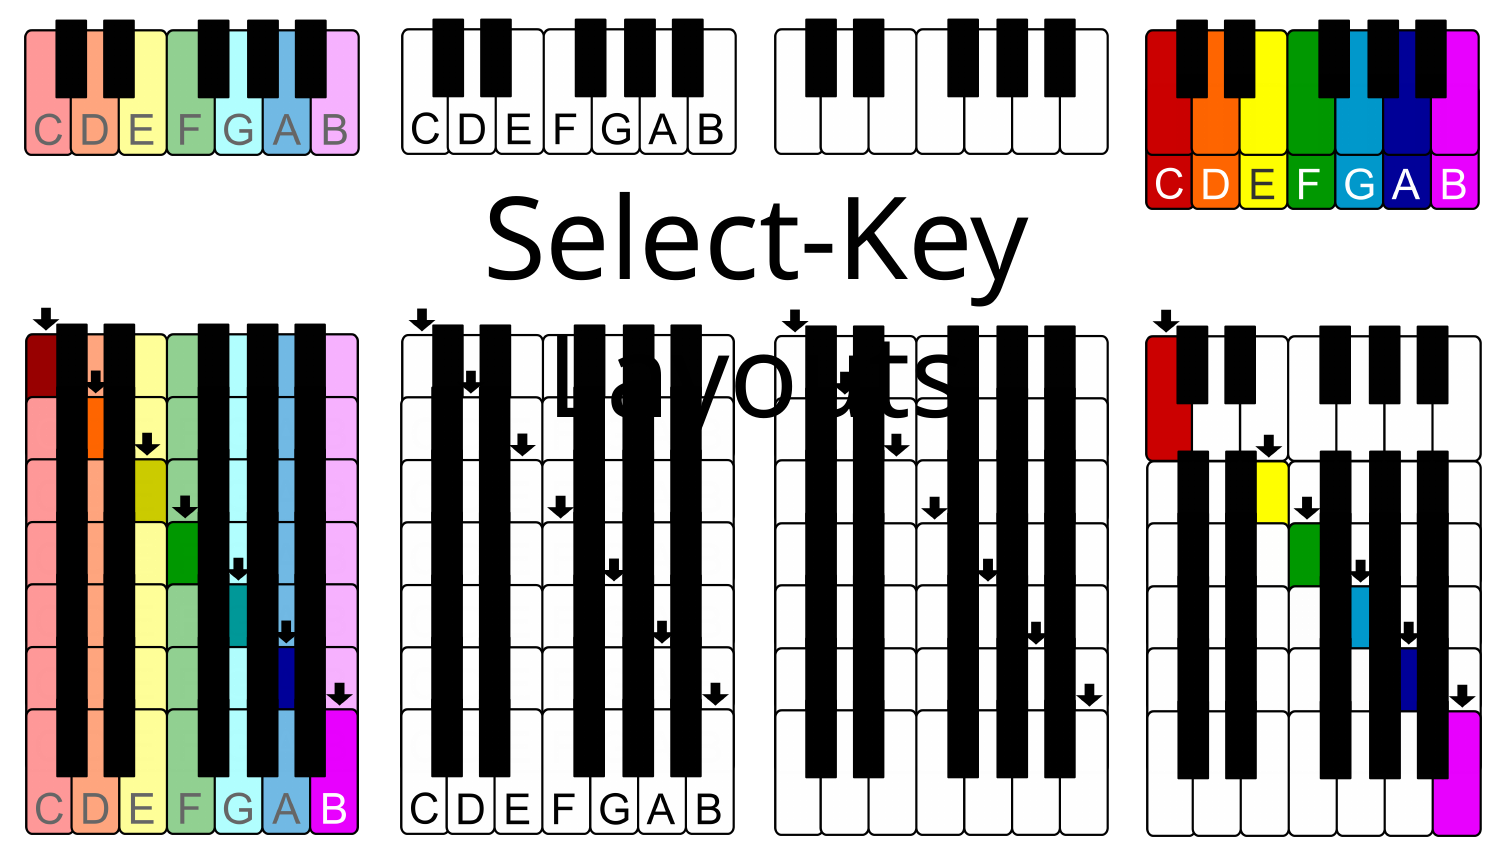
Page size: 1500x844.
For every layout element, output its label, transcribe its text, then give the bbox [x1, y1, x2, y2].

picture [774, 315, 1129, 836]
picture [746, 365, 755, 408]
picture [24, 0, 380, 201]
picture [401, 0, 757, 149]
picture [1145, 296, 1500, 837]
picture [25, 294, 379, 835]
picture [774, 0, 1129, 149]
text_box Select-Key Layouts [372, 149, 1140, 315]
picture [1145, 0, 1500, 211]
picture [400, 315, 755, 835]
picture [774, 366, 782, 406]
